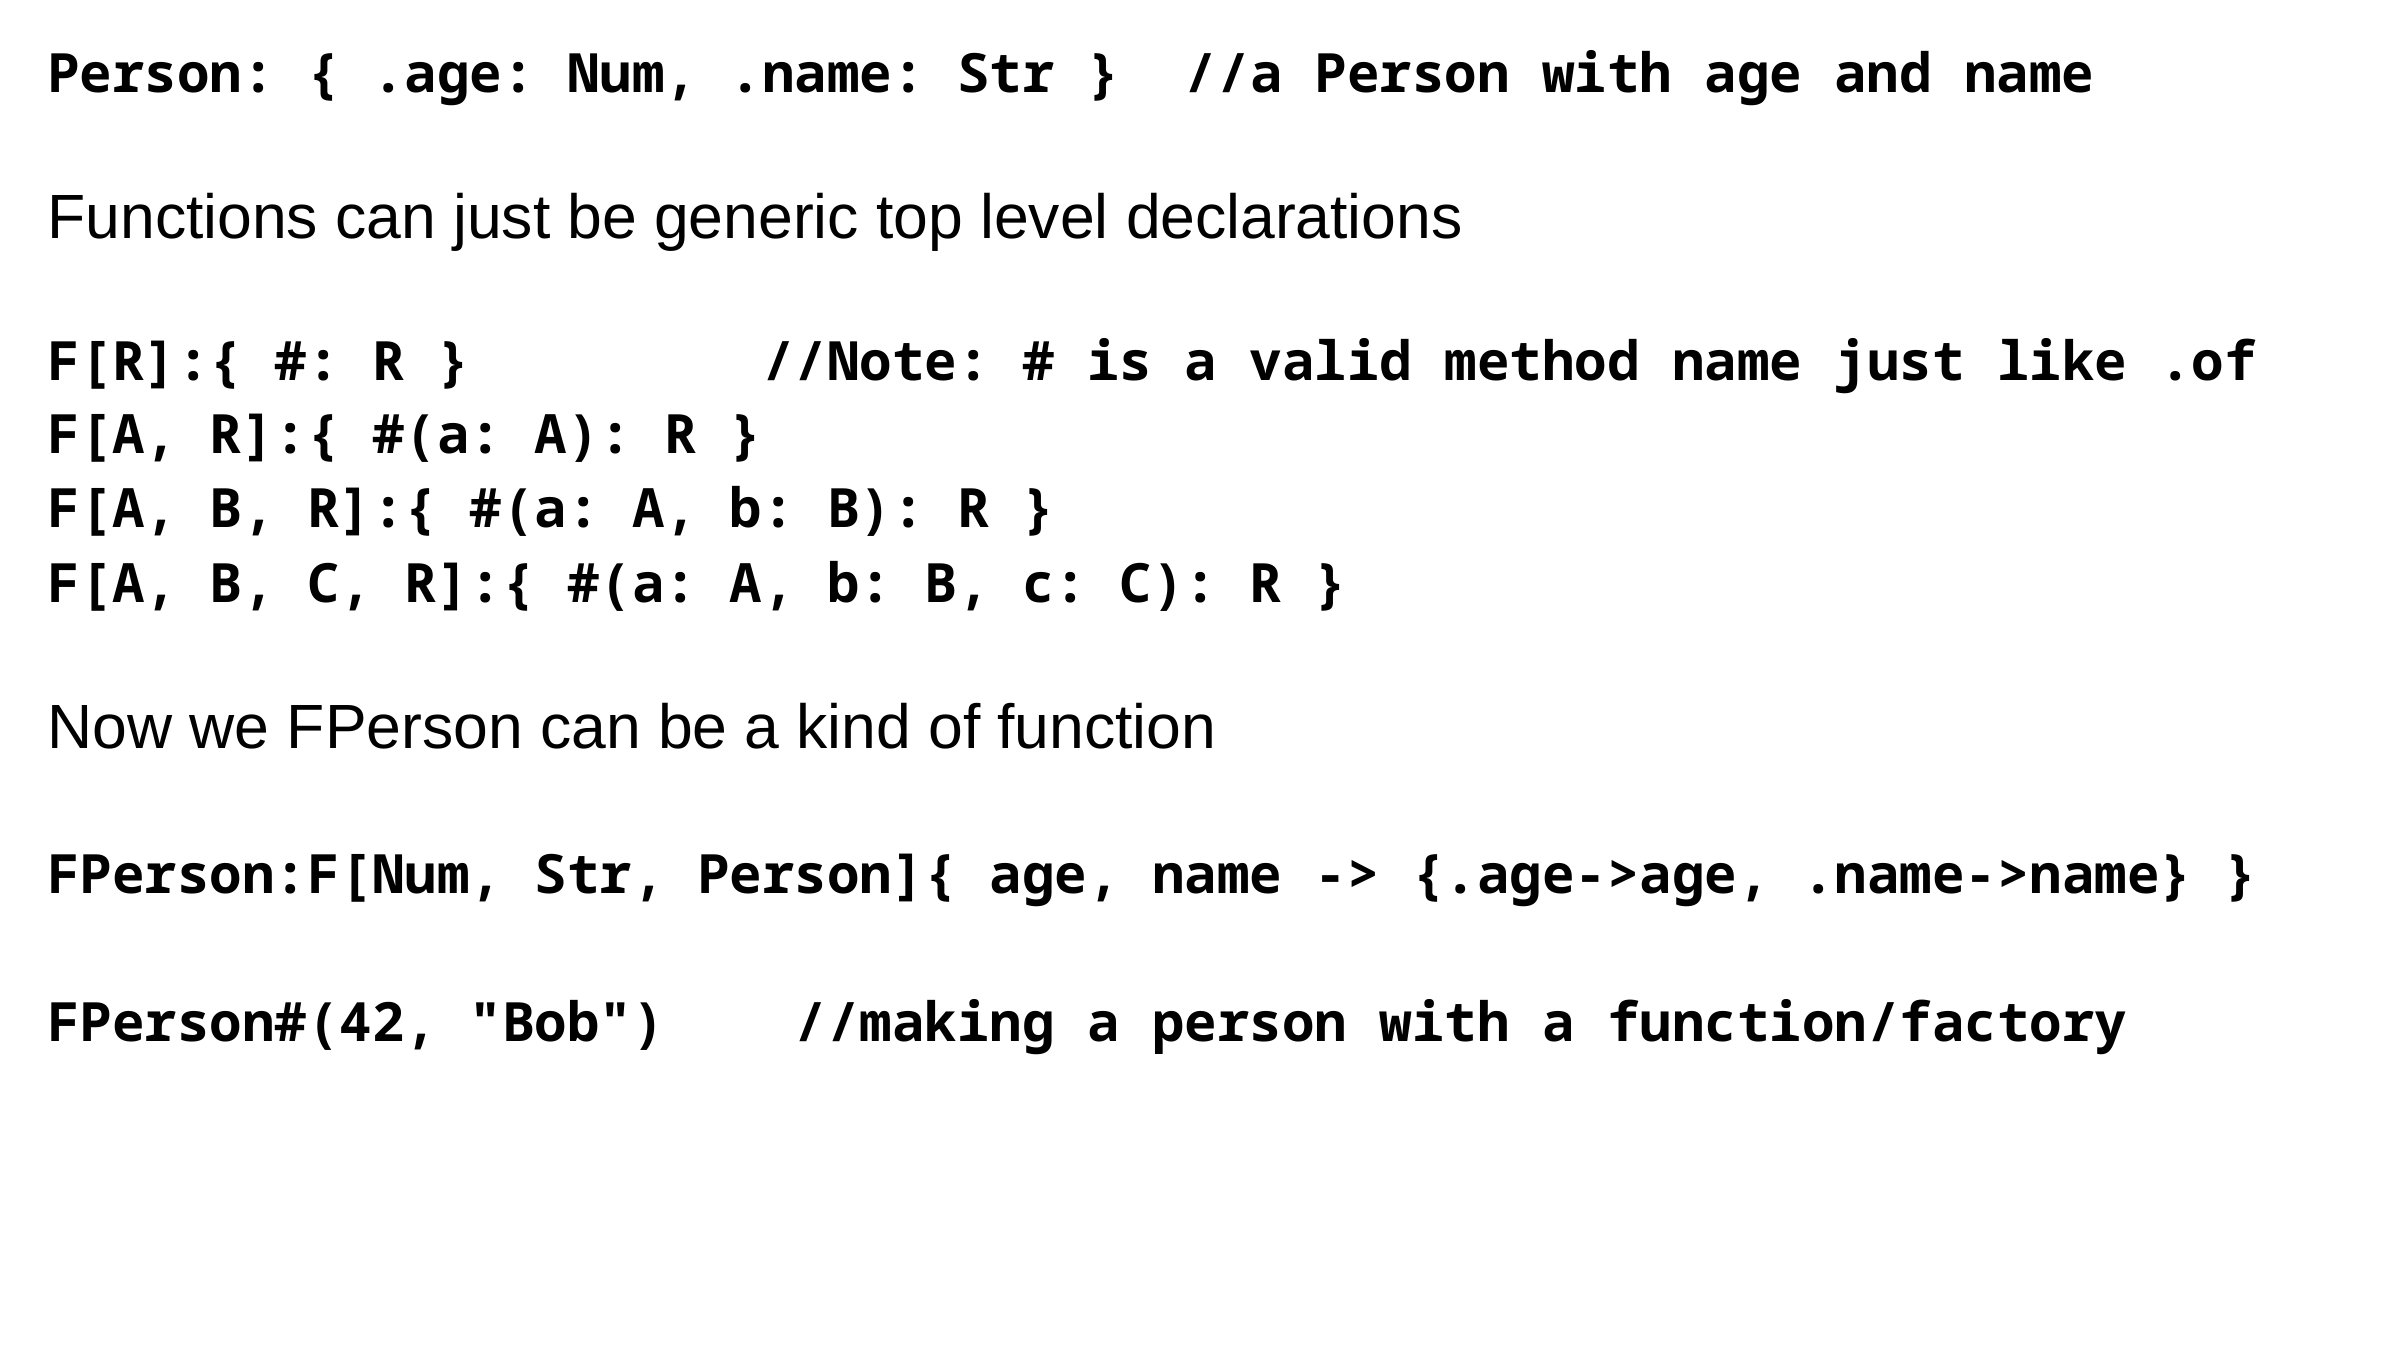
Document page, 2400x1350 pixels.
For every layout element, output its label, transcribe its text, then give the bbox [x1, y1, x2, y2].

text_box Person: { .age: Num, .name: Str } //a Person with age and name Functions can just be generic top level declarations F[R]:{ #: R } //Note: # is a valid method name just like .of F[A, R]:{ #(a: A): R } F[A, B, R]:{ #(a: A, b: B): R } F[A, B, C, R]:{ #(a: A, b: B, c: C): R } Now we FPerson can be a kind of function FPerson:F[Num, Str, Person]{ age, name -> {.age->age, .name->name} } FPerson#(42, "Bob") //making a person with a function/factory [32, 27, 2358, 1321]
